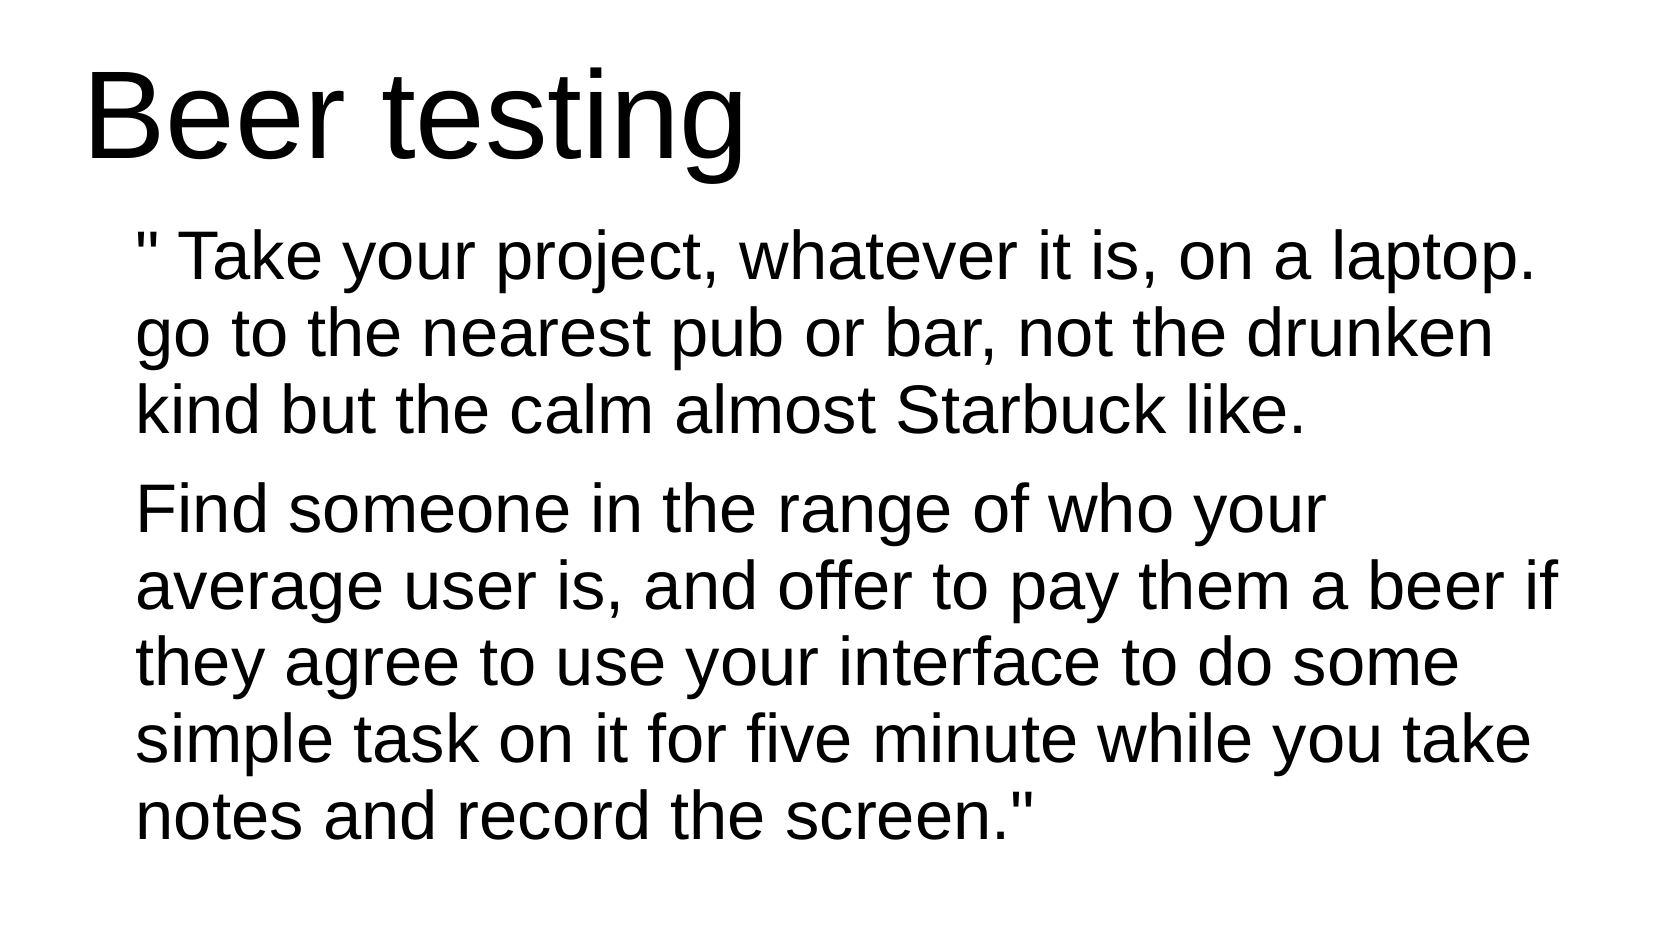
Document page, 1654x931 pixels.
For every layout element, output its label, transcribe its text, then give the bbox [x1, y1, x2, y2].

title Beer testing [82, 37, 1571, 193]
list " Take your project, whatever it is, on a laptop. go to the nearest pub or bar, not the drunken kind but the calm almost Starbuck like. Find someone in the range of who your average user is, and offer to pay them a beer if they agree to use your interface to do some simple task on it for five minute while you take notes and record the screen." [82, 217, 1571, 863]
